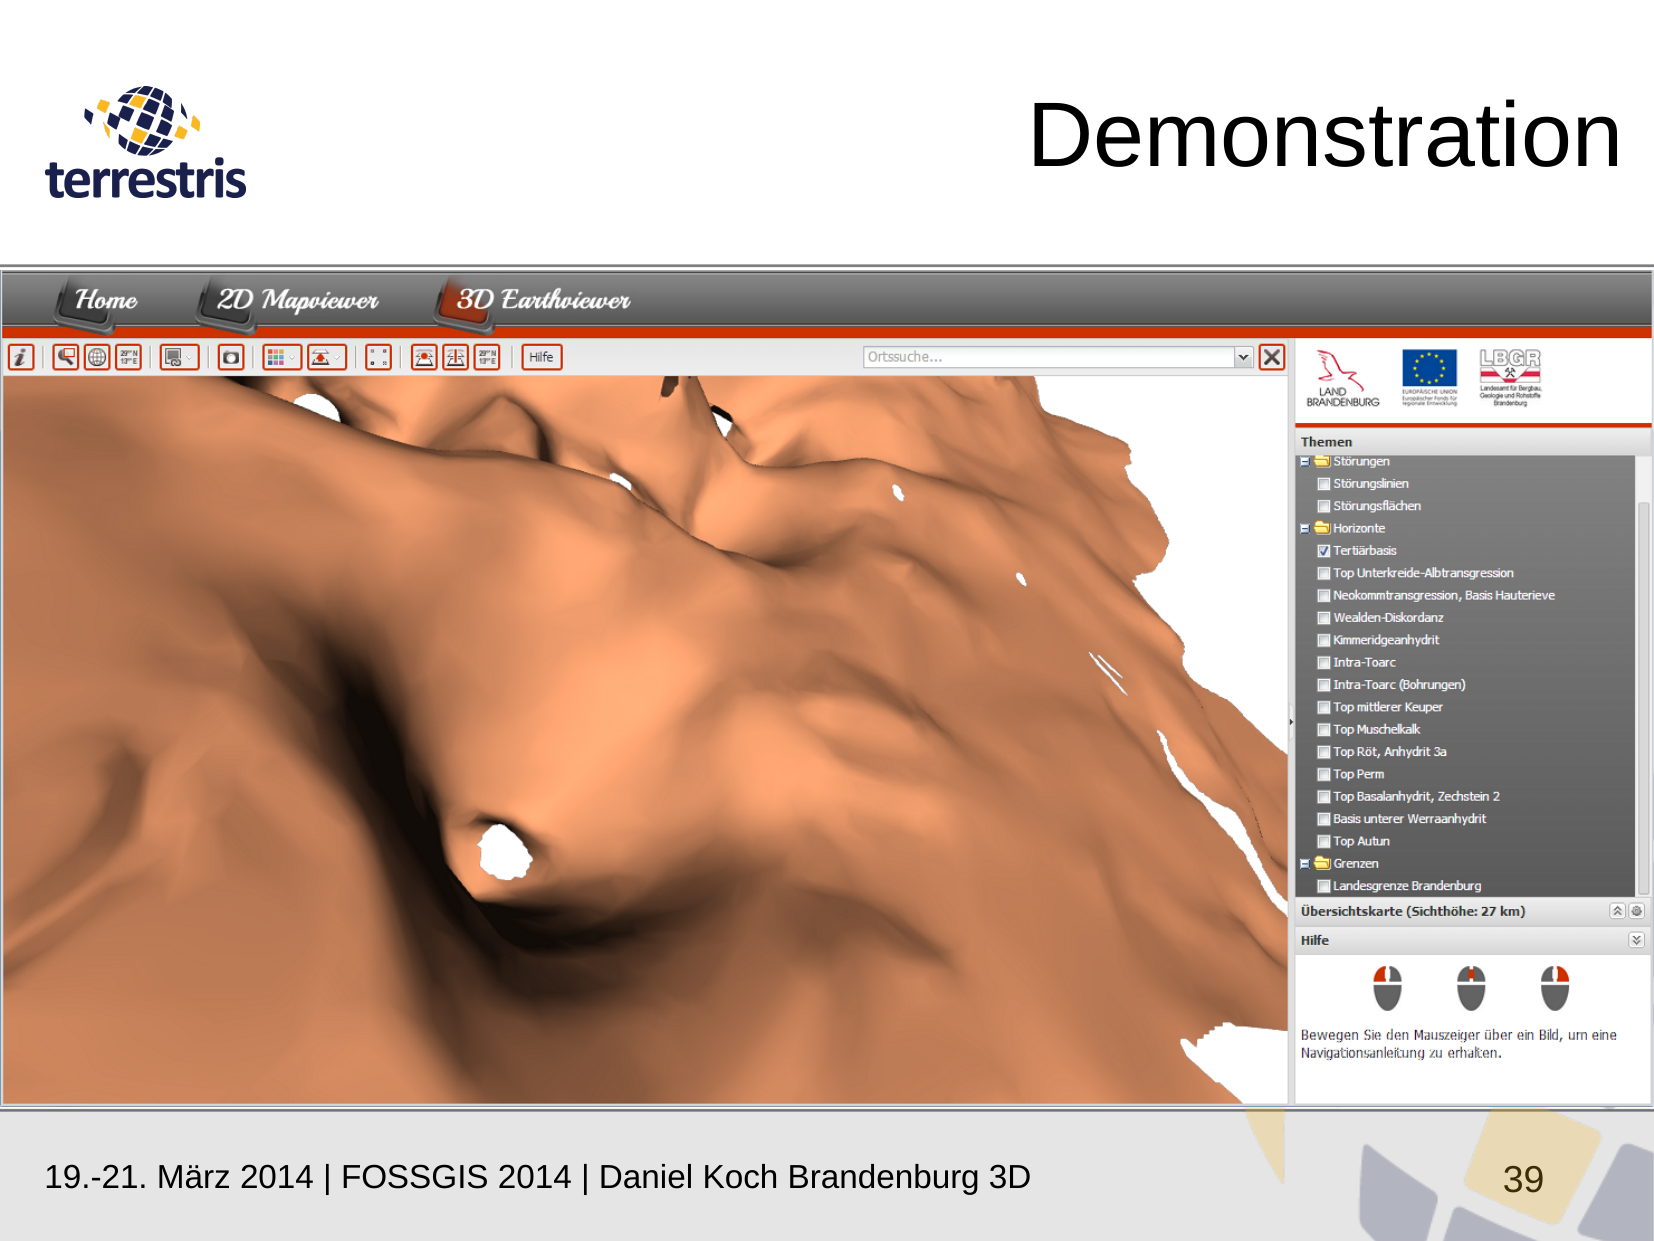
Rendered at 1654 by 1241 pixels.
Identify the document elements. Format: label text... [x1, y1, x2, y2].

title Demonstration [295, 31, 1624, 239]
picture [0, 270, 1654, 1241]
picture [45, 86, 246, 198]
